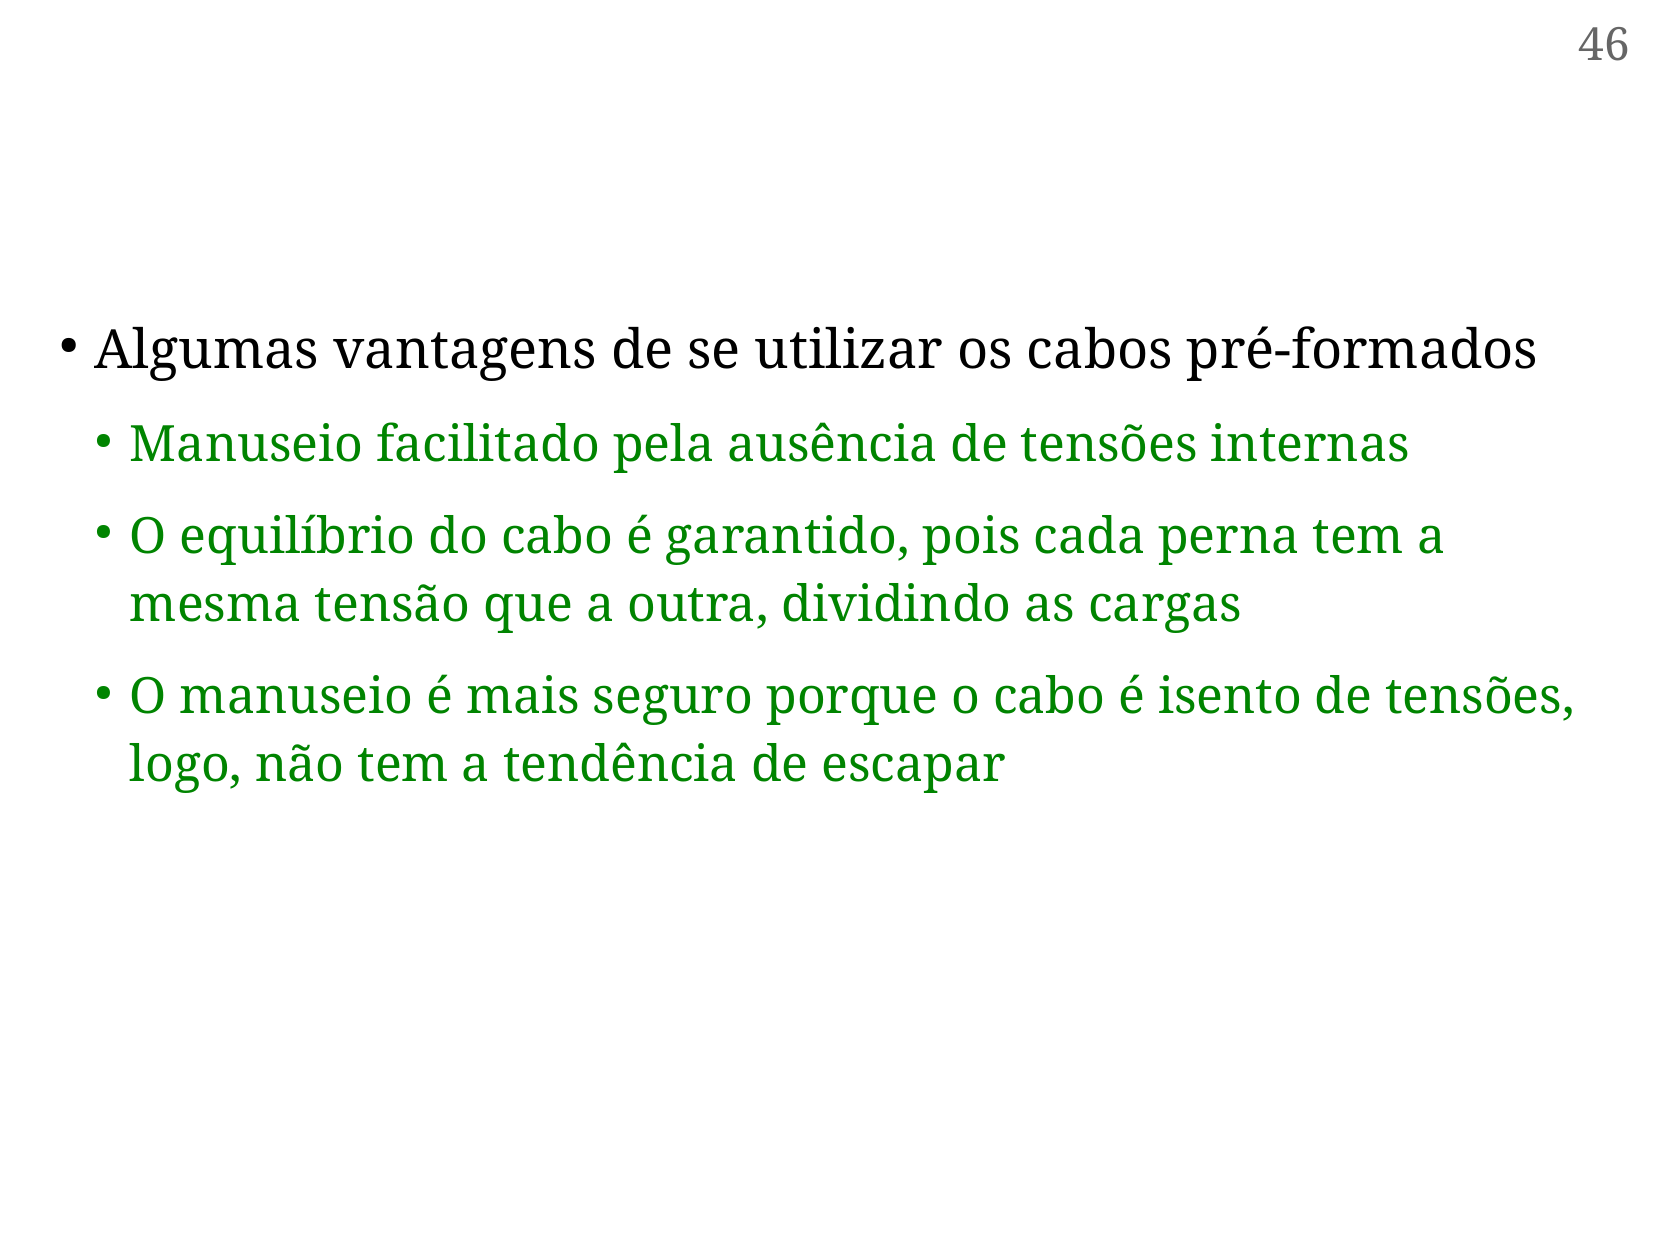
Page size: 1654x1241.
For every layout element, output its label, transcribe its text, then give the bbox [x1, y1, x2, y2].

list Algumas vantagens de se utilizar os cabos pré-formados Manuseio facilitado pela ausência de tensões internas O equilíbrio do cabo é garantido, pois cada perna tem a mesma tensão que a outra, dividindo as cargas O manuseio é mais seguro porque o cabo é isento de tensões, logo, não tem a tendência de escapar [59, 310, 1595, 1211]
